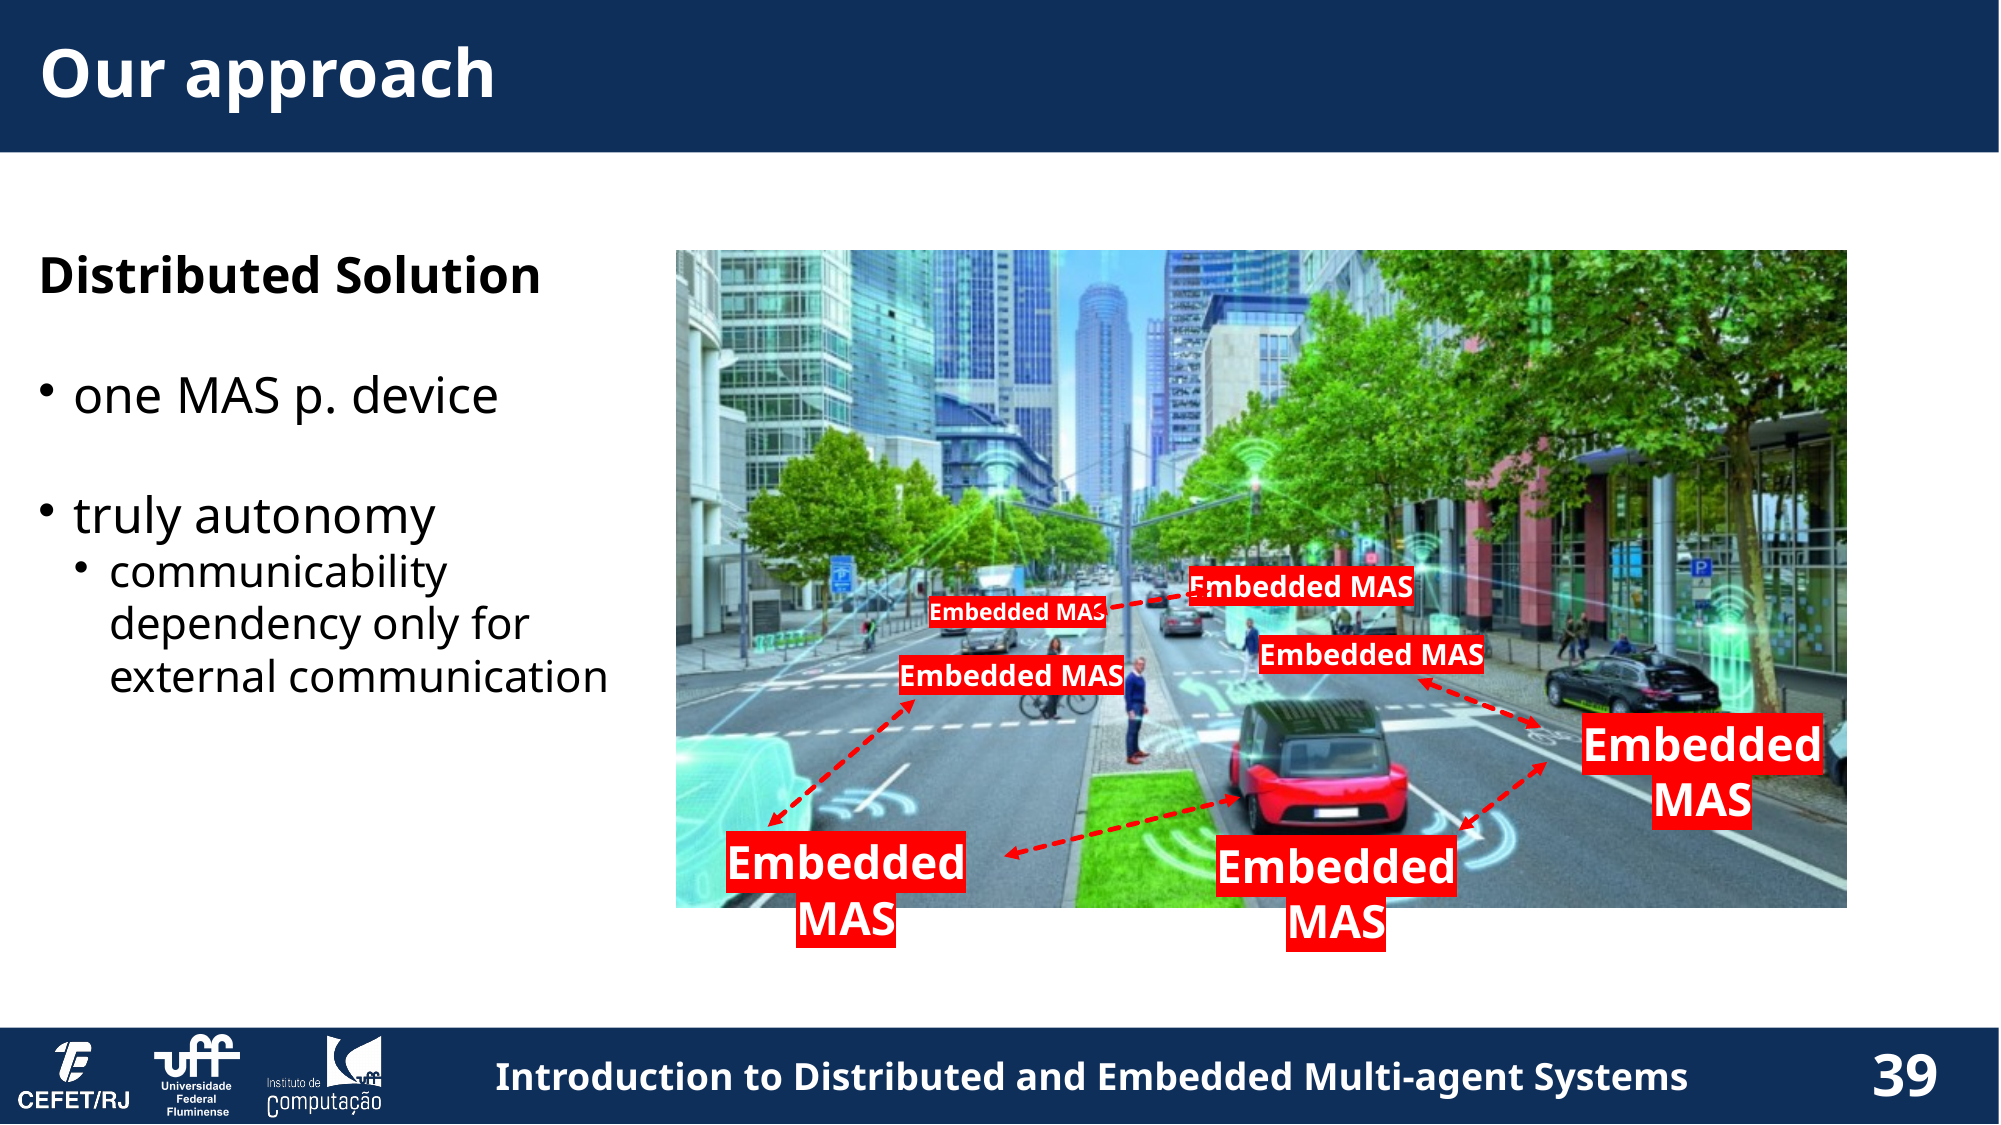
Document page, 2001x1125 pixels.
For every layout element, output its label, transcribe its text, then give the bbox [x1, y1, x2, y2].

text_box Embedded MAS [856, 590, 1179, 633]
picture [18, 1021, 129, 1125]
picture [153, 1033, 241, 1121]
text_box Embedded MAS [850, 649, 1173, 700]
text_box Embedded MAS [1541, 708, 1864, 834]
text_box Embedded MAS [1139, 560, 1463, 611]
text_box Embedded MAS [1210, 629, 1534, 680]
picture [676, 250, 1847, 908]
text_box Our approach [25, 23, 1998, 116]
text_box Distributed Solution one MAS p. device truly autonomy communicability dependency only for external communication [23, 236, 675, 709]
text_box Embedded MAS [1175, 830, 1498, 956]
picture [265, 1033, 383, 1118]
text_box Embedded MAS [685, 826, 1008, 952]
